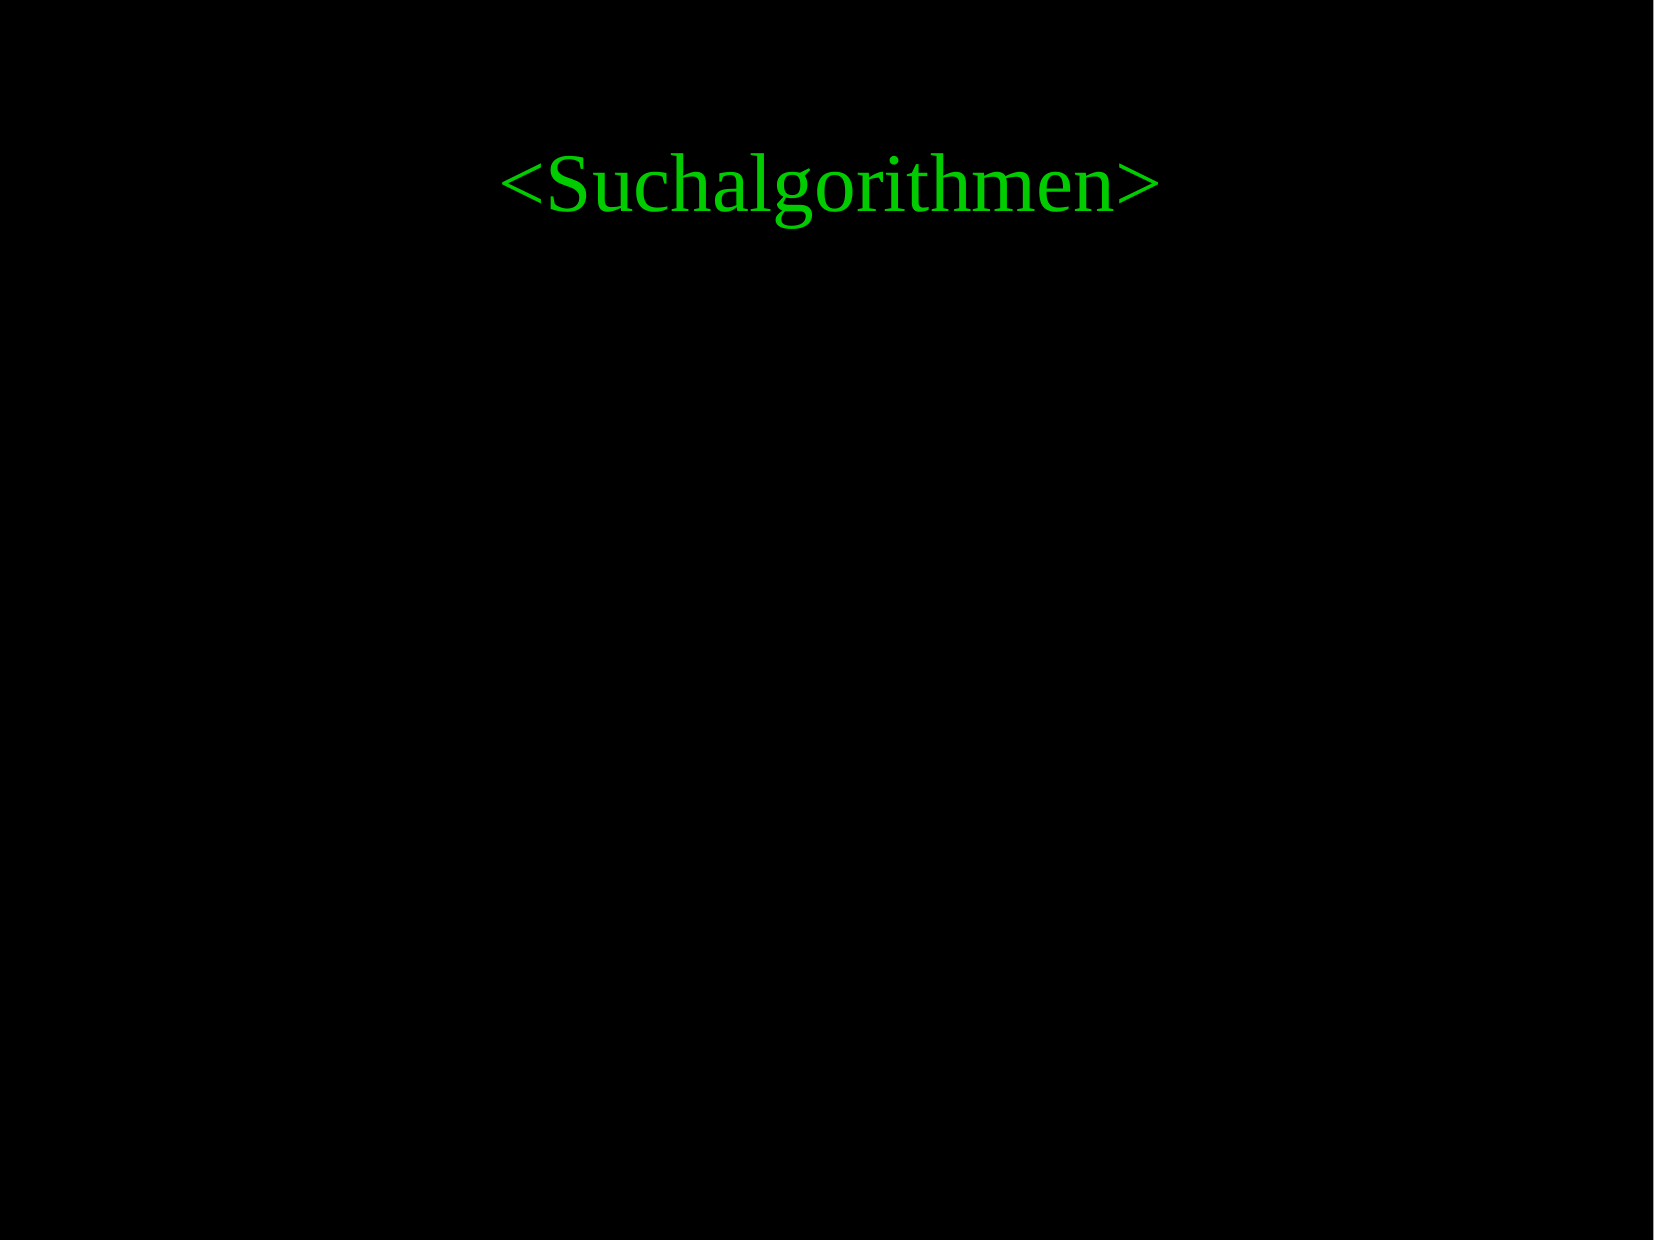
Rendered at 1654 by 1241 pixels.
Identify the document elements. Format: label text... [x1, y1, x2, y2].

text_box <Suchalgorithmen> [484, 129, 1430, 329]
